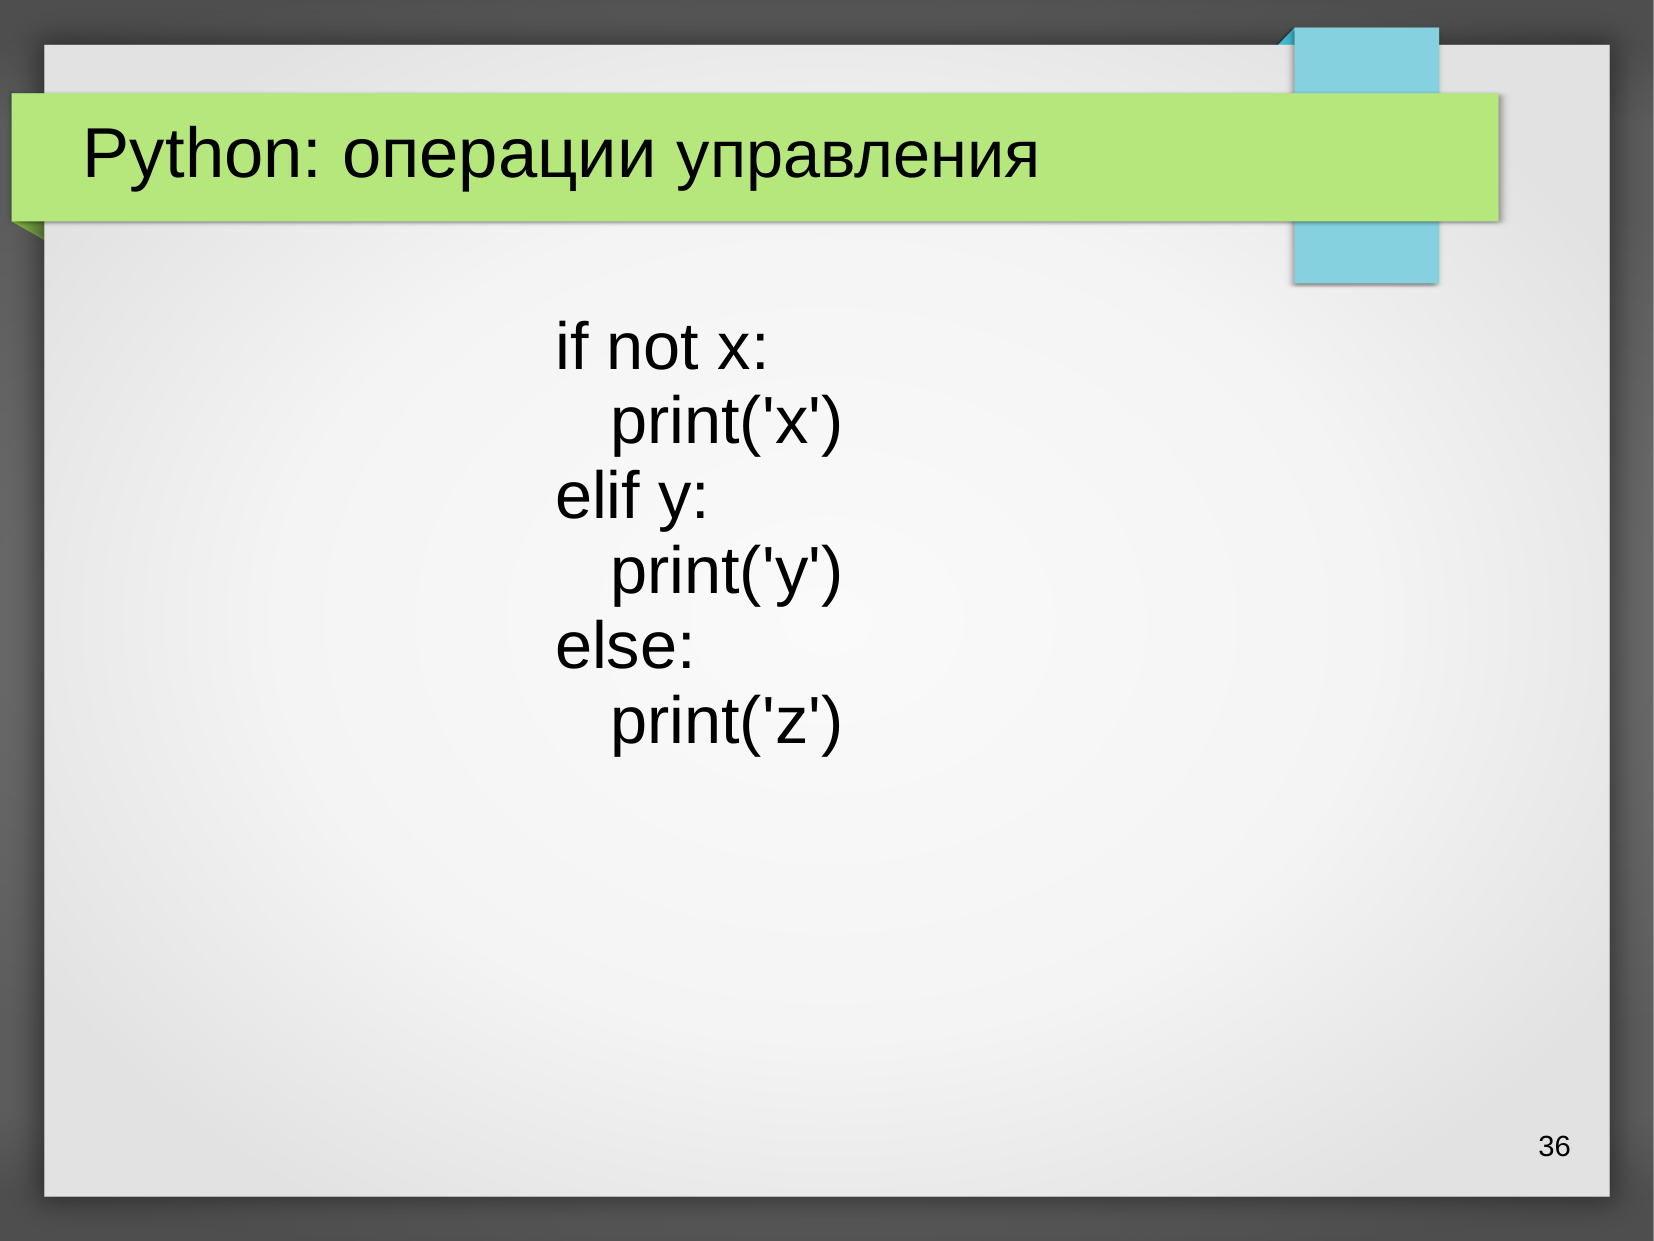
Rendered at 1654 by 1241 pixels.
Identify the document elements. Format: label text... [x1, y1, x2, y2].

text_box if not x: print('x') elif y: print('y') else: print('z') [555, 308, 1040, 833]
picture [0, 0, 1654, 1241]
title Python: операции управления [82, 49, 1571, 257]
